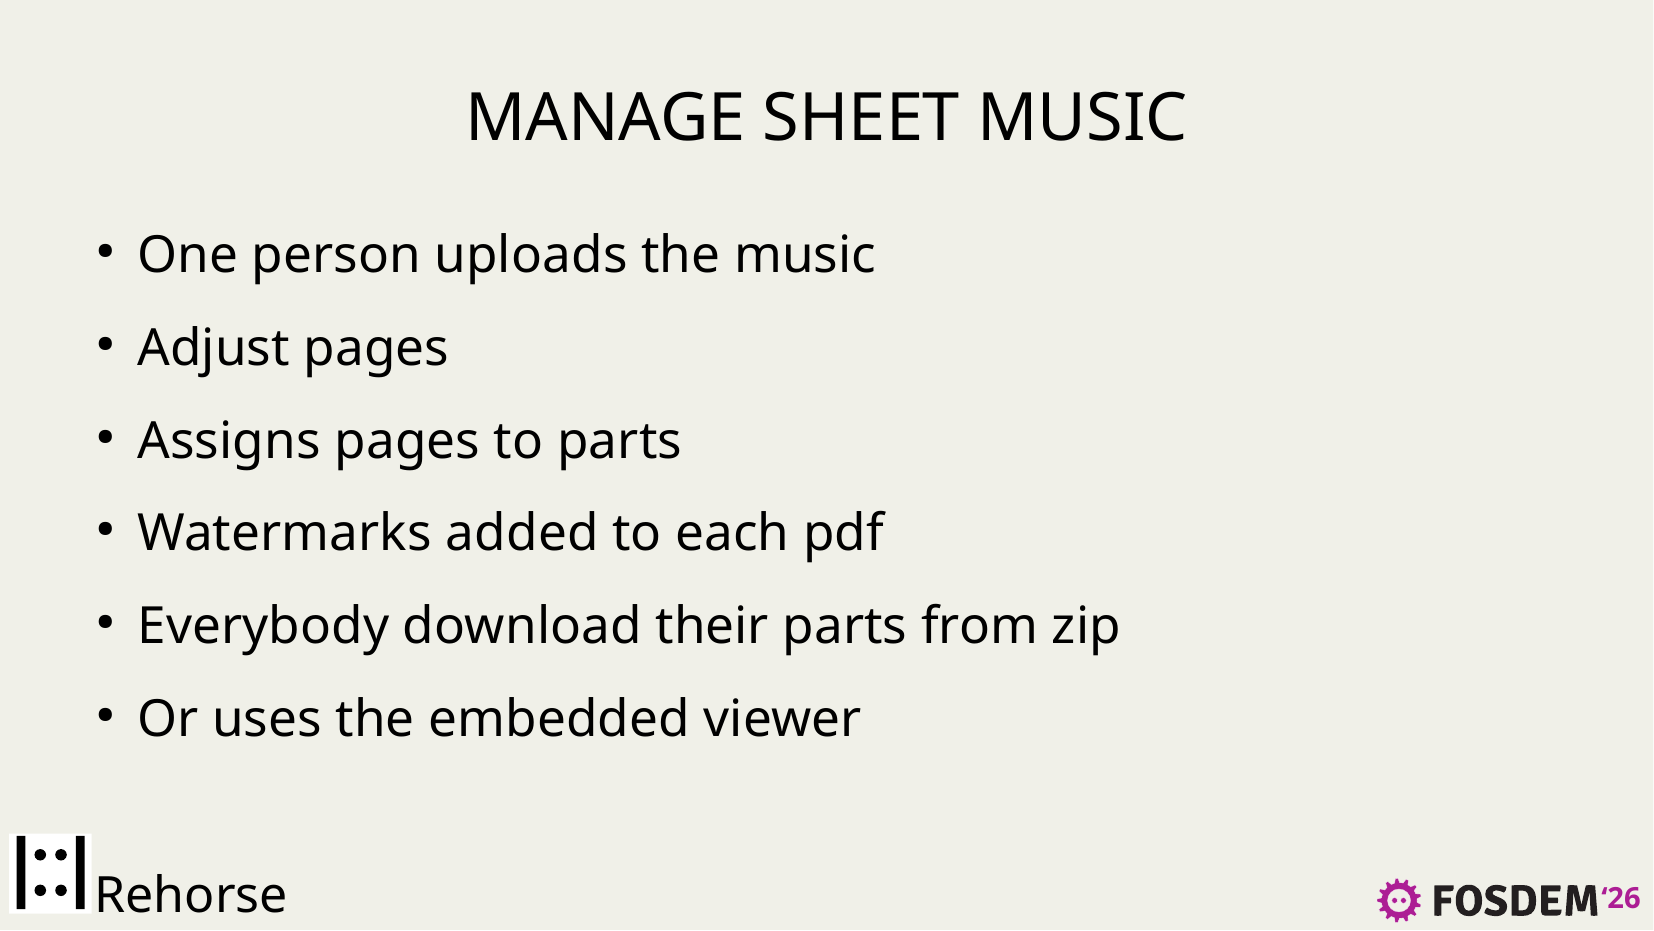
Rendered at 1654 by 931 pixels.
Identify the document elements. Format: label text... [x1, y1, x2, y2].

list One person uploads the music Adjust pages Assigns pages to parts Watermarks added to each pdf Everybody download their parts from zip Or uses the embedded viewer [82, 217, 1571, 758]
title Manage sheet music [82, 37, 1571, 193]
